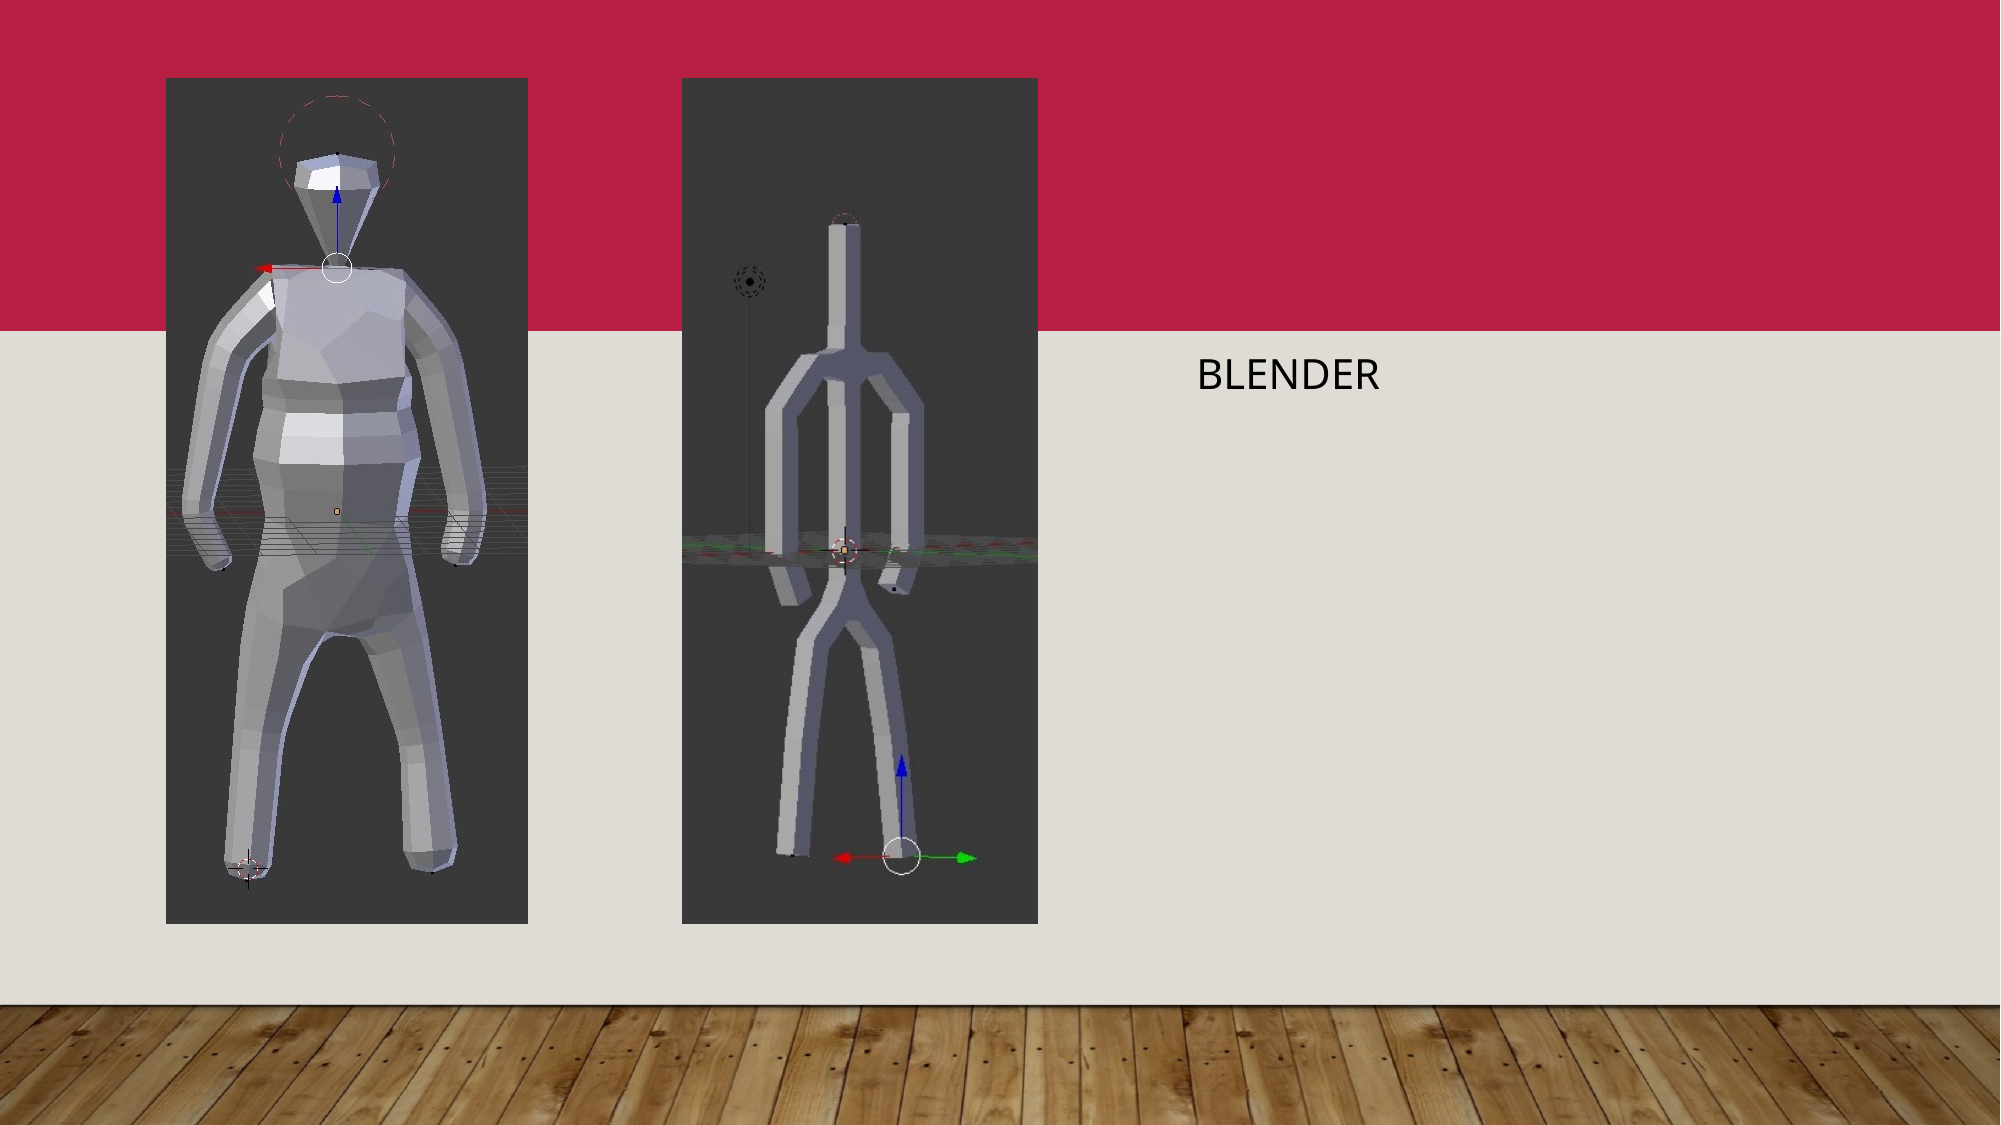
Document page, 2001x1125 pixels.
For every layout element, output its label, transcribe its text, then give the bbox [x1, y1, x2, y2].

picture [0, 1005, 2000, 1125]
list BLENDER [1181, 330, 1763, 897]
picture [166, 78, 528, 924]
text_box [0, 0, 2000, 1005]
picture [682, 78, 1038, 924]
